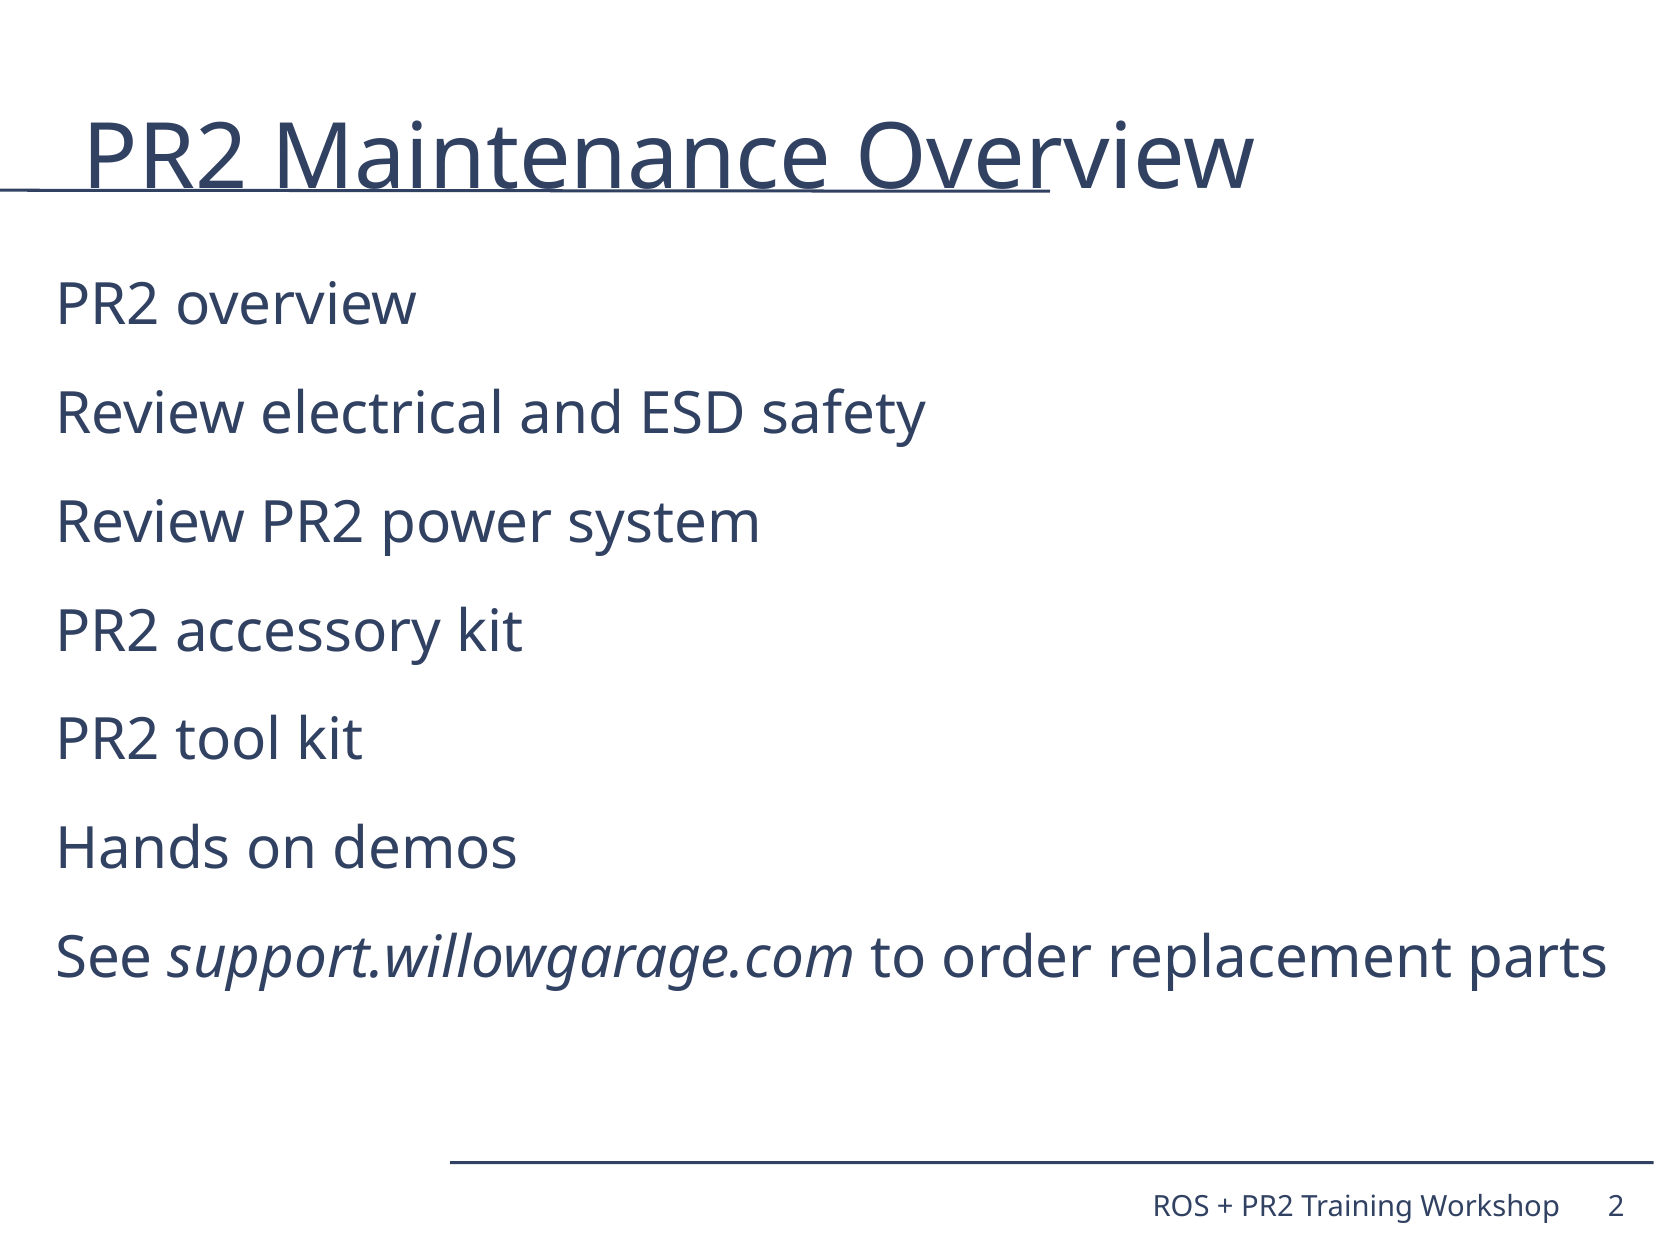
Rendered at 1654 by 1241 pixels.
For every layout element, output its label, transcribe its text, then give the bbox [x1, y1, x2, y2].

list PR2 overview Review electrical and ESD safety Review PR2 power system PR2 accessory kit PR2 tool kit Hands on demos See support.willowgarage.com to order replacement parts [37, 262, 1613, 1126]
title PR2 Maintenance Overview [82, 49, 1571, 257]
